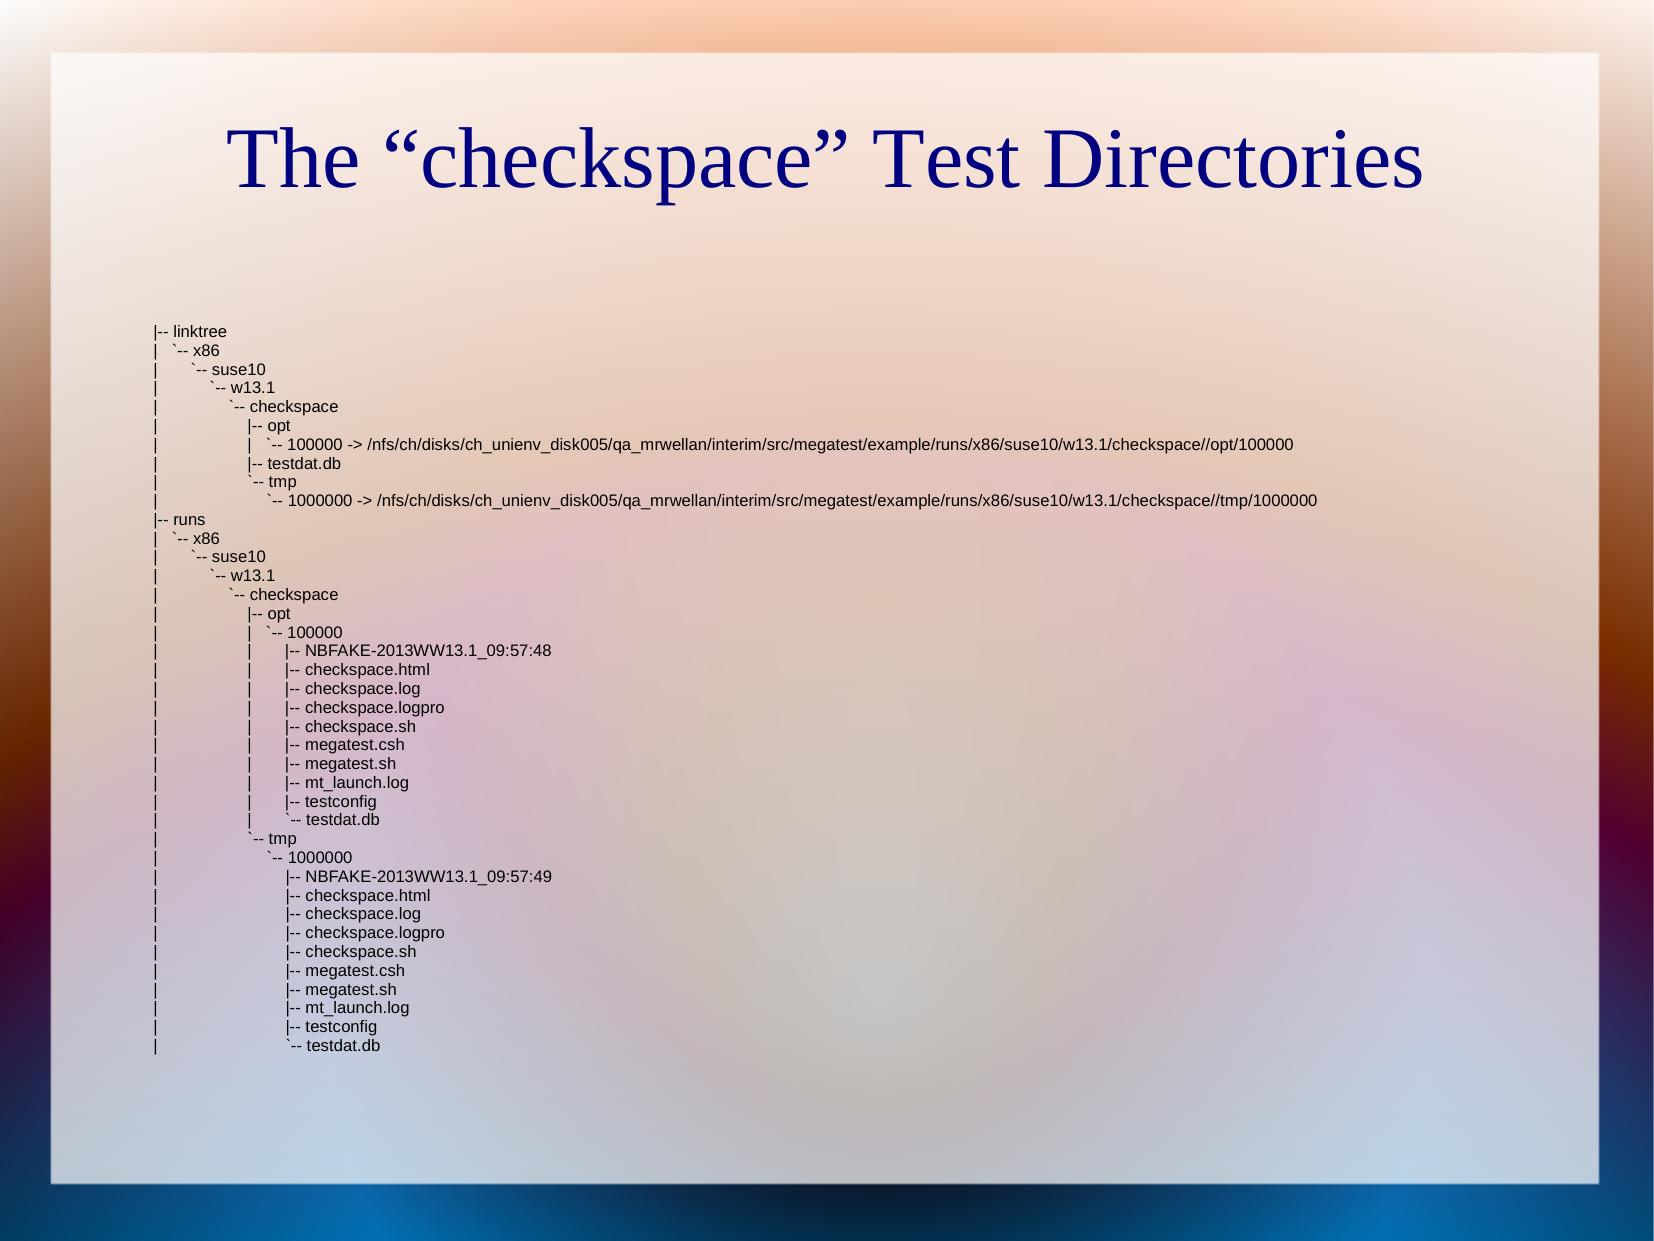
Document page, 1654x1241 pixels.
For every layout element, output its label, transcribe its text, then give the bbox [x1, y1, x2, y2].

title The “checkspace” Test Directories [82, 55, 1571, 263]
picture [0, 0, 1654, 1241]
text_box |-- linktree | `-- x86 | `-- suse10 | `-- w13.1 | `-- checkspace | |-- opt | | `-- 100000 -> /nfs/ch/disks/ch_unienv_disk005/qa_mrwellan/interim/src/megatest/example/runs/x86/suse10/w13.1/checkspace//opt/100000 | |-- testdat.db | `-- tmp | `-- 1000000 -> /nfs/ch/disks/ch_unienv_disk005/qa_mrwellan/interim/src/megatest/example/runs/x86/suse10/w13.1/checkspace//tmp/1000000 |-- runs | `-- x86 | `-- suse10 | `-- w13.1 | `-- checkspace | |-- opt | | `-- 100000 | | |-- NBFAKE-2013WW13.1_09:57:48 | | |-- checkspace.html | | |-- checkspace.log | | |-- checkspace.logpro | | |-- checkspace.sh | | |-- megatest.csh | | |-- megatest.sh | | |-- mt_launch.log | | |-- testconfig | | `-- testdat.db | `-- tmp | `-- 1000000 | |-- NBFAKE-2013WW13.1_09:57:49 | |-- checkspace.html | |-- checkspace.log | |-- checkspace.logpro | |-- checkspace.sh | |-- megatest.csh | |-- megatest.sh | |-- mt_launch.log | |-- testconfig | `-- testdat.db [138, 315, 1456, 1063]
